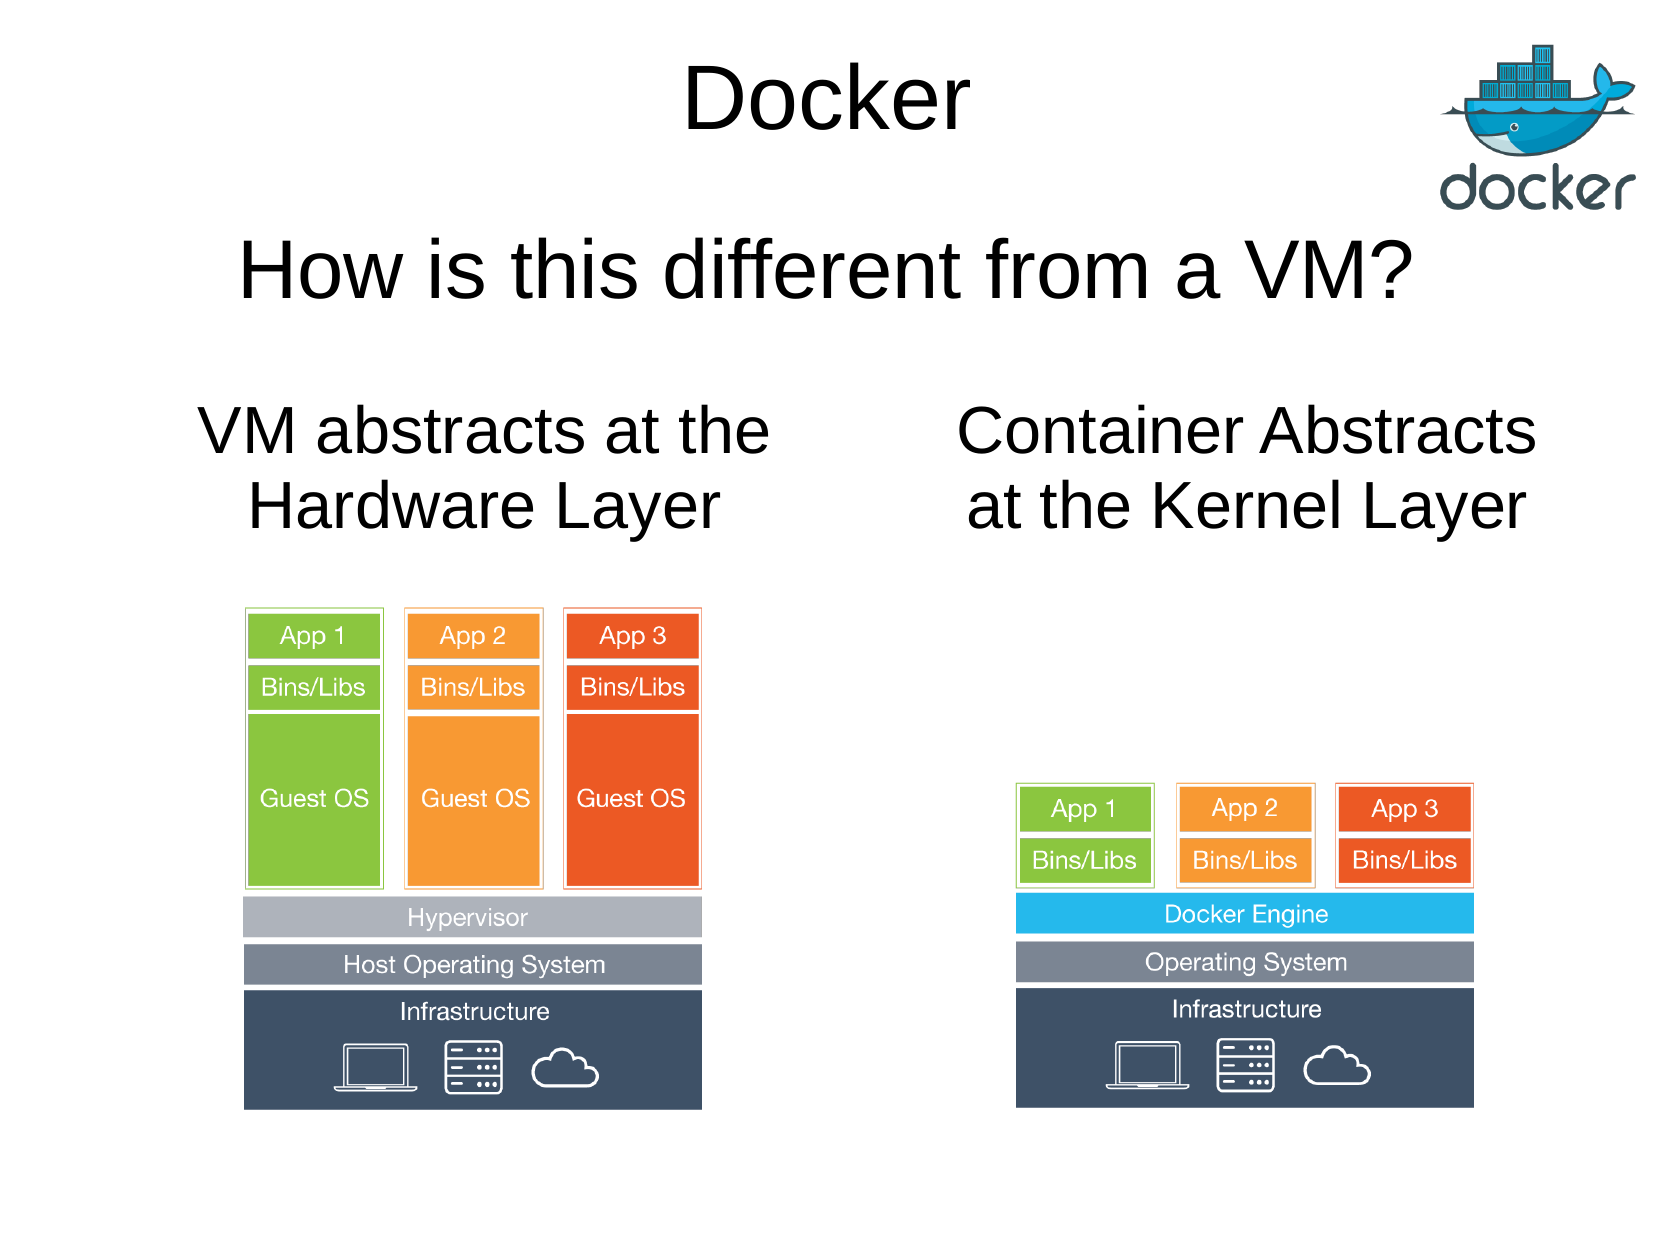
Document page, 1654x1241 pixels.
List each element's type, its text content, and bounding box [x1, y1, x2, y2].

picture [1015, 782, 1474, 1108]
picture [243, 607, 702, 1111]
picture [1440, 44, 1636, 210]
list VM abstracts at the Hardware Layer [86, 392, 813, 1043]
list Container Abstracts at the Kernel Layer [848, 392, 1576, 1043]
title Docker How is this different from a VM? [82, 17, 1571, 346]
